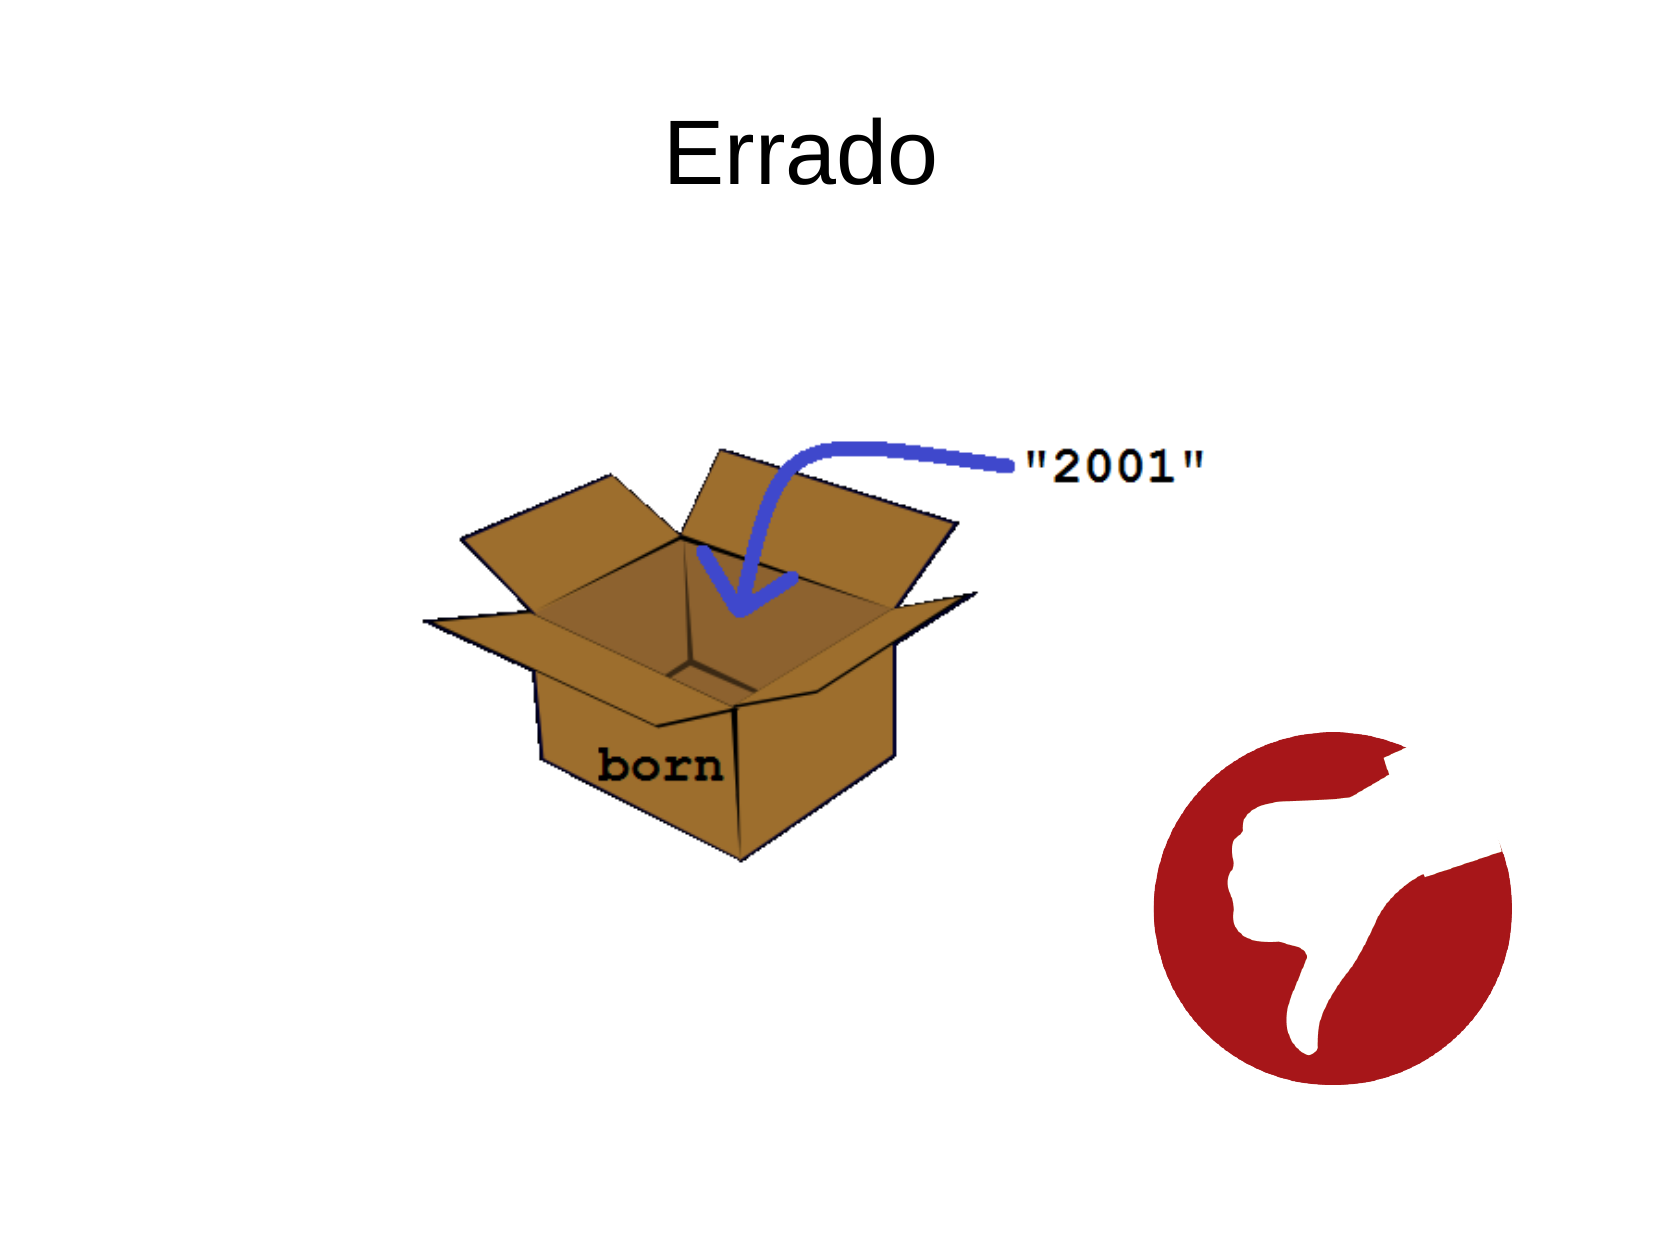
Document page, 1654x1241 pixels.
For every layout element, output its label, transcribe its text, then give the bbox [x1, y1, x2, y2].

title Errado [82, 49, 1571, 257]
picture [364, 377, 1512, 1085]
